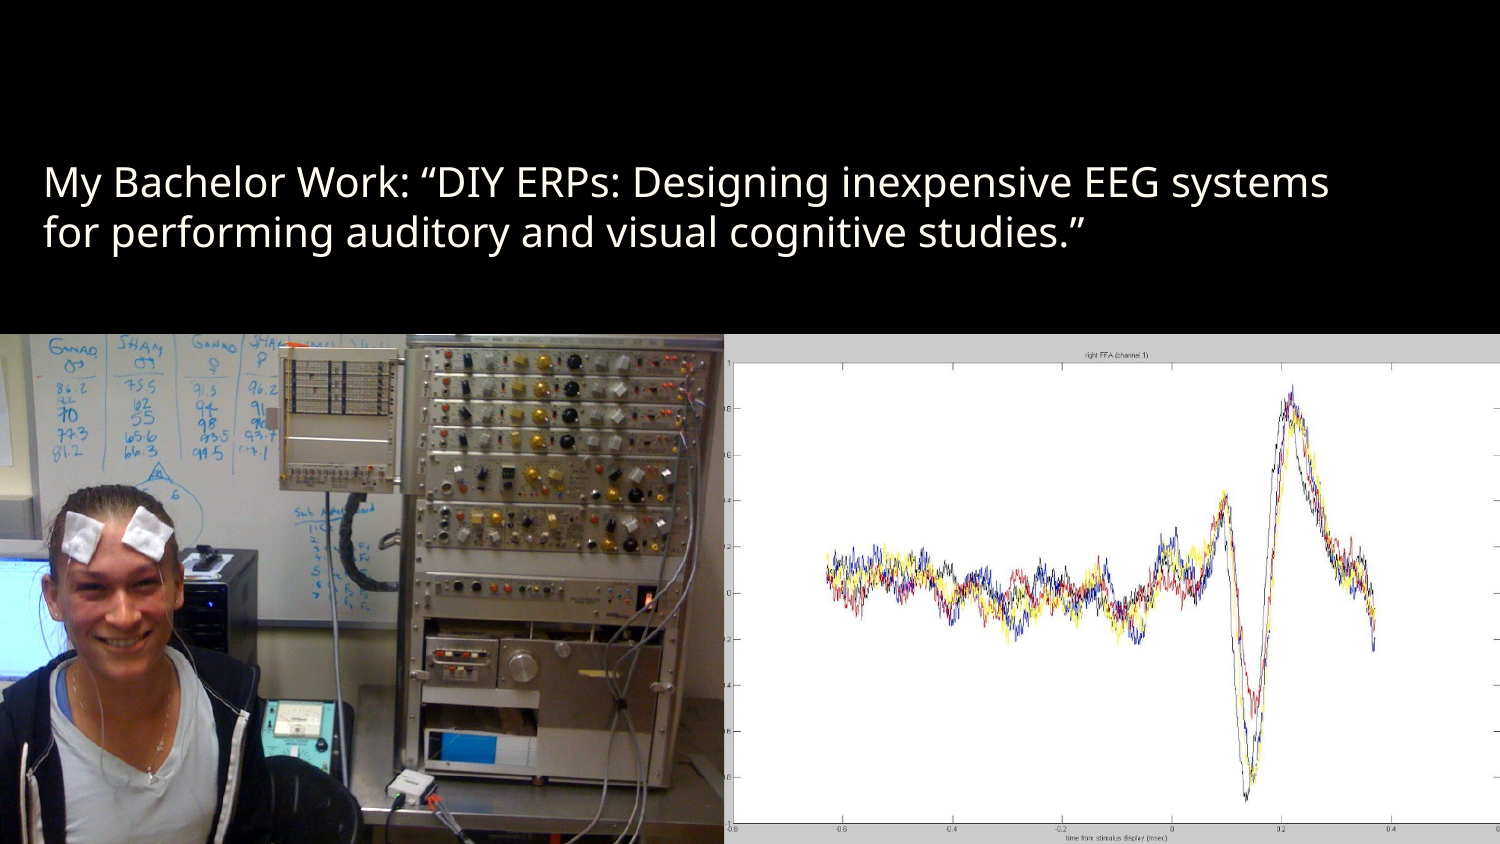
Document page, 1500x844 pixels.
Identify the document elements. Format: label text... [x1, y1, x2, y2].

picture [0, 334, 1500, 844]
text_box My Bachelor Work: “DIY ERPs: Designing inexpensive EEG systems for performing auditory and visual cognitive studies.” [27, 94, 1472, 318]
